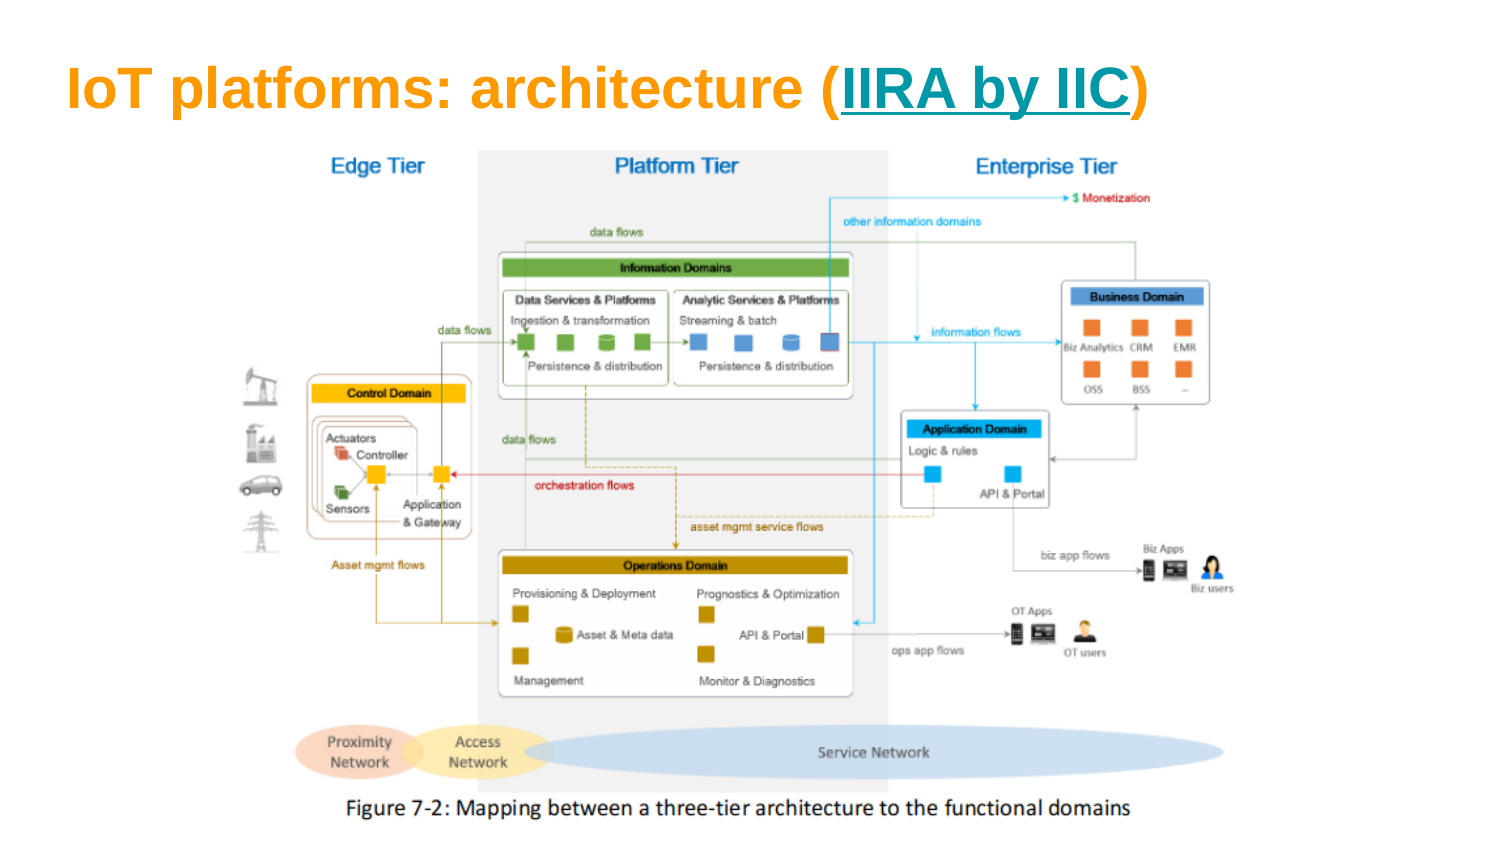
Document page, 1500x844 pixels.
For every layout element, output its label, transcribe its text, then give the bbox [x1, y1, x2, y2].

title IoT platforms: architecture (IIRA by IIC) [51, 35, 1449, 130]
picture [211, 130, 1277, 822]
